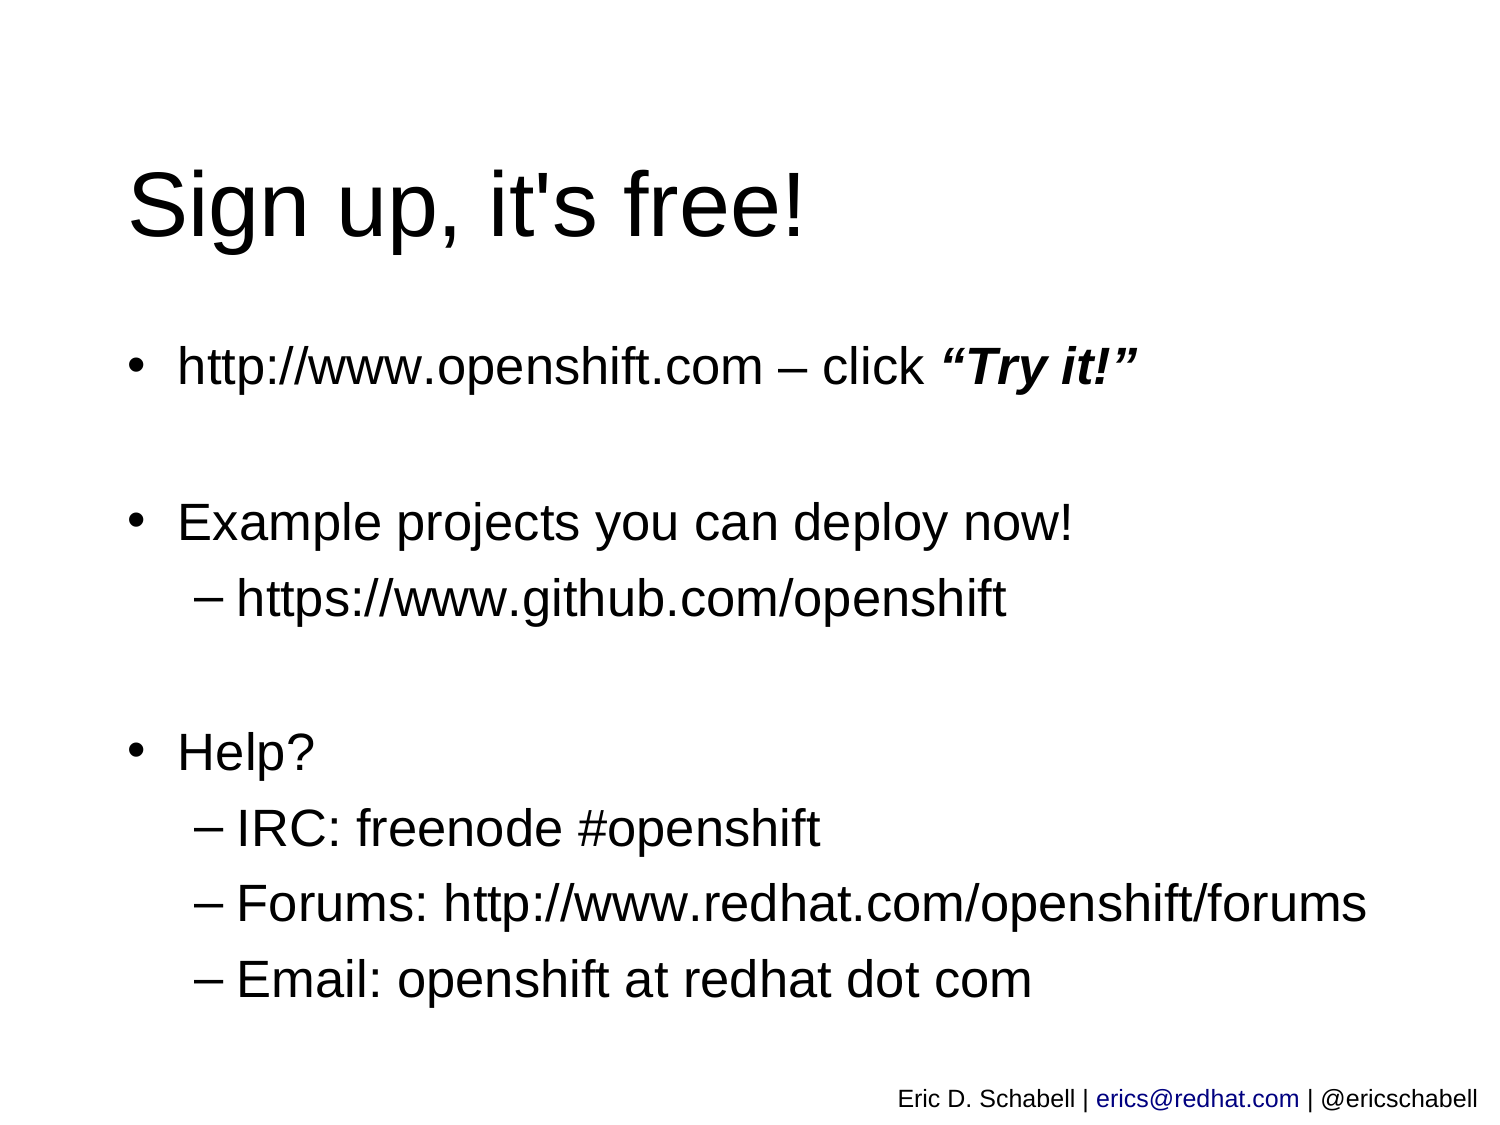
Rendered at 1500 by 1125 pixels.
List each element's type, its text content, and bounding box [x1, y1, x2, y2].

list http://www.openshift.com – click “Try it!” Example projects you can deploy now! https://www.github.com/openshift Help? IRC: freenode #openshift Forums: http://www.redhat.com/openshift/forums Email: openshift at redhat dot com [112, 324, 1388, 1068]
title Sign up, it's free! [112, 82, 1388, 318]
